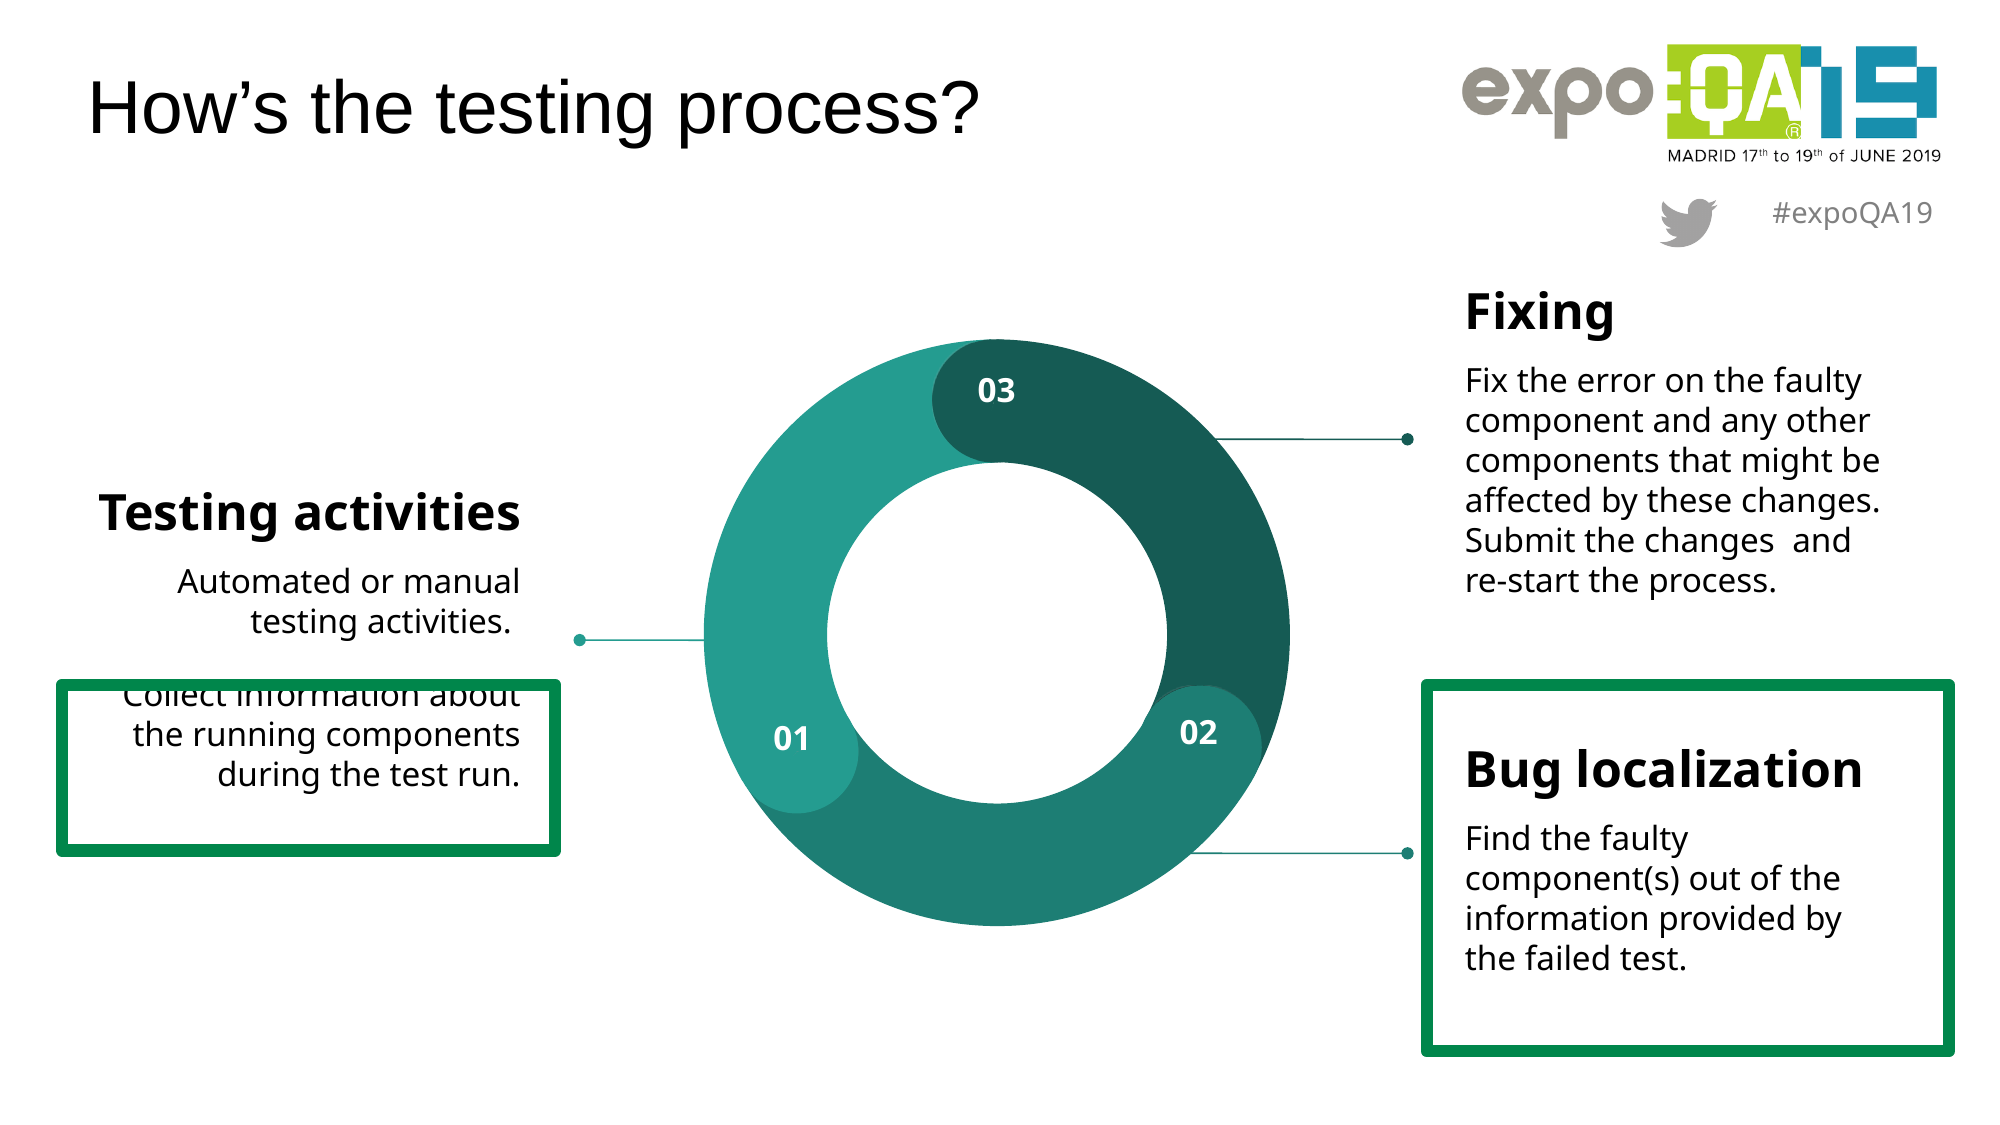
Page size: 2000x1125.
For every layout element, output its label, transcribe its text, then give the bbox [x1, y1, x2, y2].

text_box Bug localization Find the faulty component(s) out of the information provided by the failed test. [1450, 719, 1903, 995]
text_box 01 [742, 702, 851, 760]
text_box Fixing Fix the error on the faulty component and any other components that might be affected by these changes. Submit the changes and re-start the process. [1450, 301, 1903, 577]
text_box 02 [1148, 695, 1258, 753]
text_box [703, 339, 1290, 927]
text_box Testing activities Automated or manual testing activities. Collect information about the running components during the test run. [68, 691, 537, 781]
picture [1429, 37, 1948, 165]
text_box 03 [946, 354, 1056, 412]
picture [1659, 193, 1718, 253]
text_box Testing activities Automated or manual testing activities. Collect information about the running components during the test run. [62, 492, 537, 679]
title How’s the testing process? [72, 54, 1277, 164]
